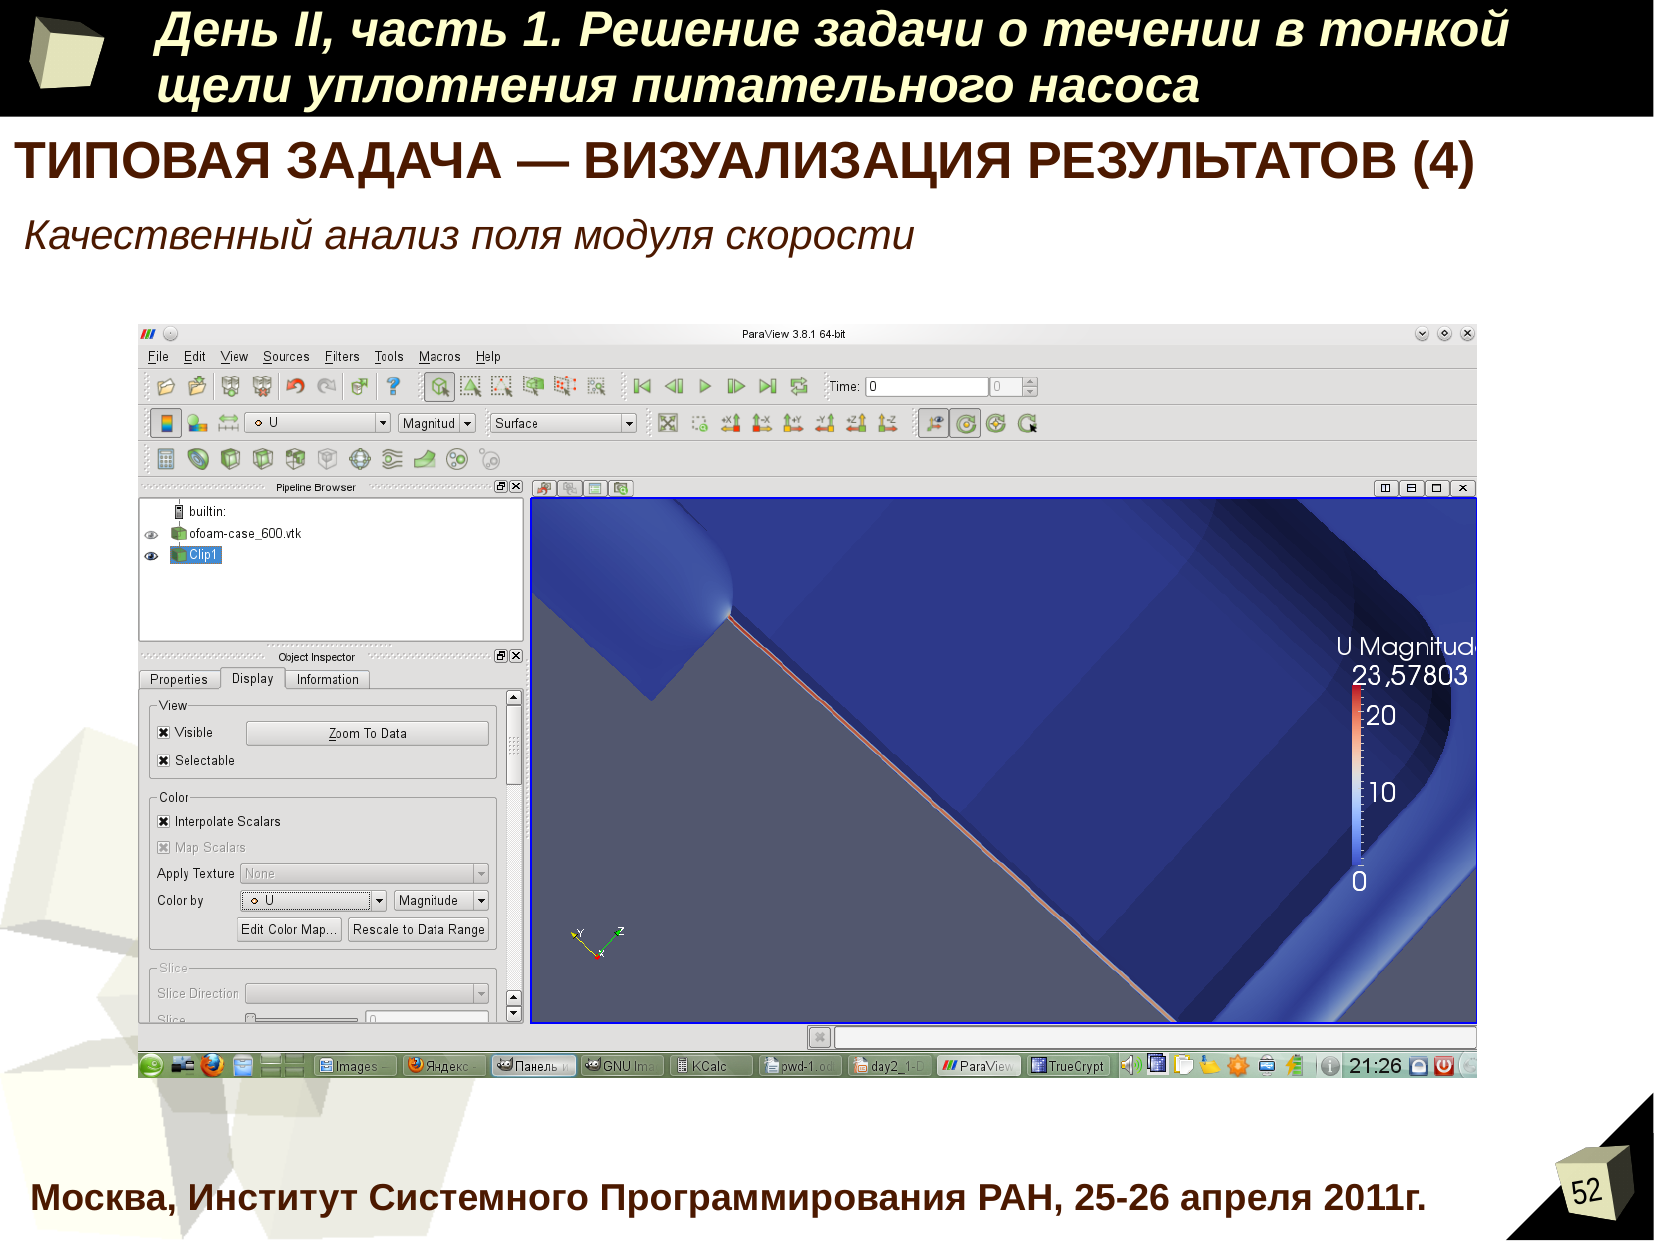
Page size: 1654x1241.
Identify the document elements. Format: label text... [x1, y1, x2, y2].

text_box Качественный анализ поля модуля скорости [9, 204, 1654, 266]
picture [0, 324, 1477, 1241]
text_box ТИПОВАЯ ЗАДАЧА — ВИЗУАЛИЗАЦИЯ РЕЗУЛЬТАТОВ (4) [0, 124, 1654, 214]
picture [464, 1193, 472, 1198]
